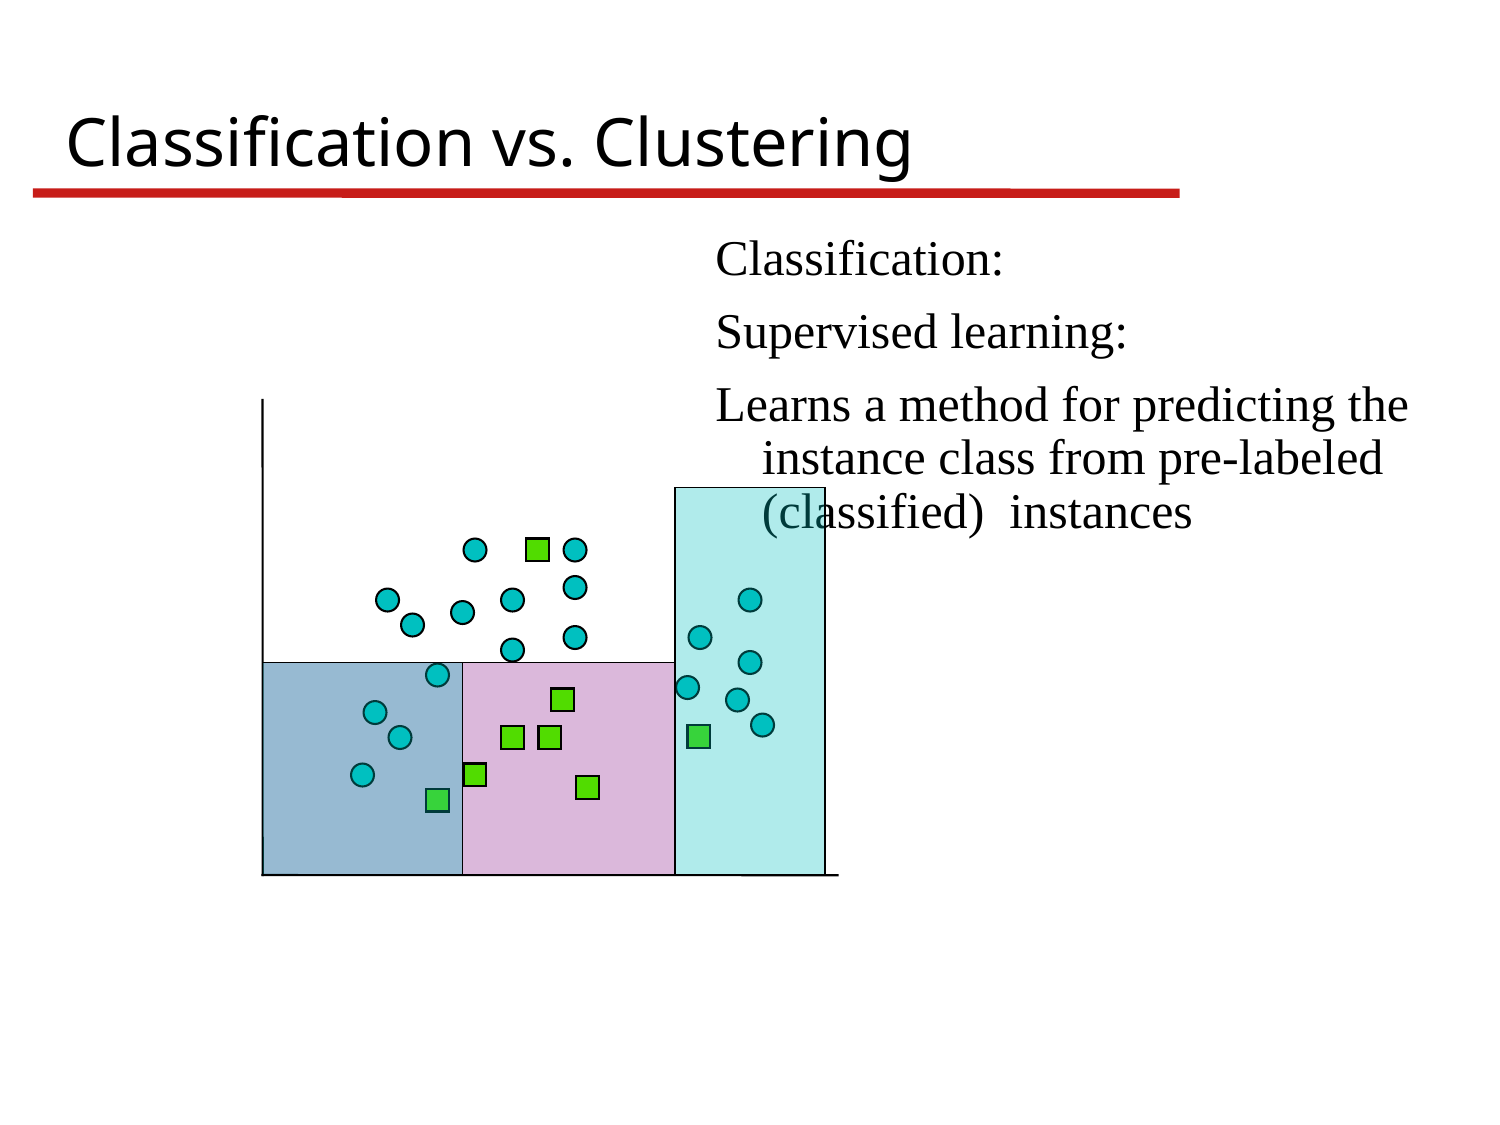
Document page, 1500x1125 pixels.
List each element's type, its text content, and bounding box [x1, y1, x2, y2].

text_box Classification vs. Clustering [50, 0, 1401, 188]
text_box [563, 576, 587, 599]
text_box [526, 538, 549, 562]
text_box [501, 588, 524, 612]
text_box [262, 487, 826, 876]
text_box [563, 538, 587, 562]
text_box [563, 626, 587, 650]
text_box [451, 601, 475, 625]
text_box Classification: Supervised learning: Learns a method for predicting the instance class from pre-labeled (classified) instances [699, 224, 1500, 548]
text_box [463, 538, 487, 562]
text_box [376, 588, 400, 612]
text_box [401, 613, 425, 637]
